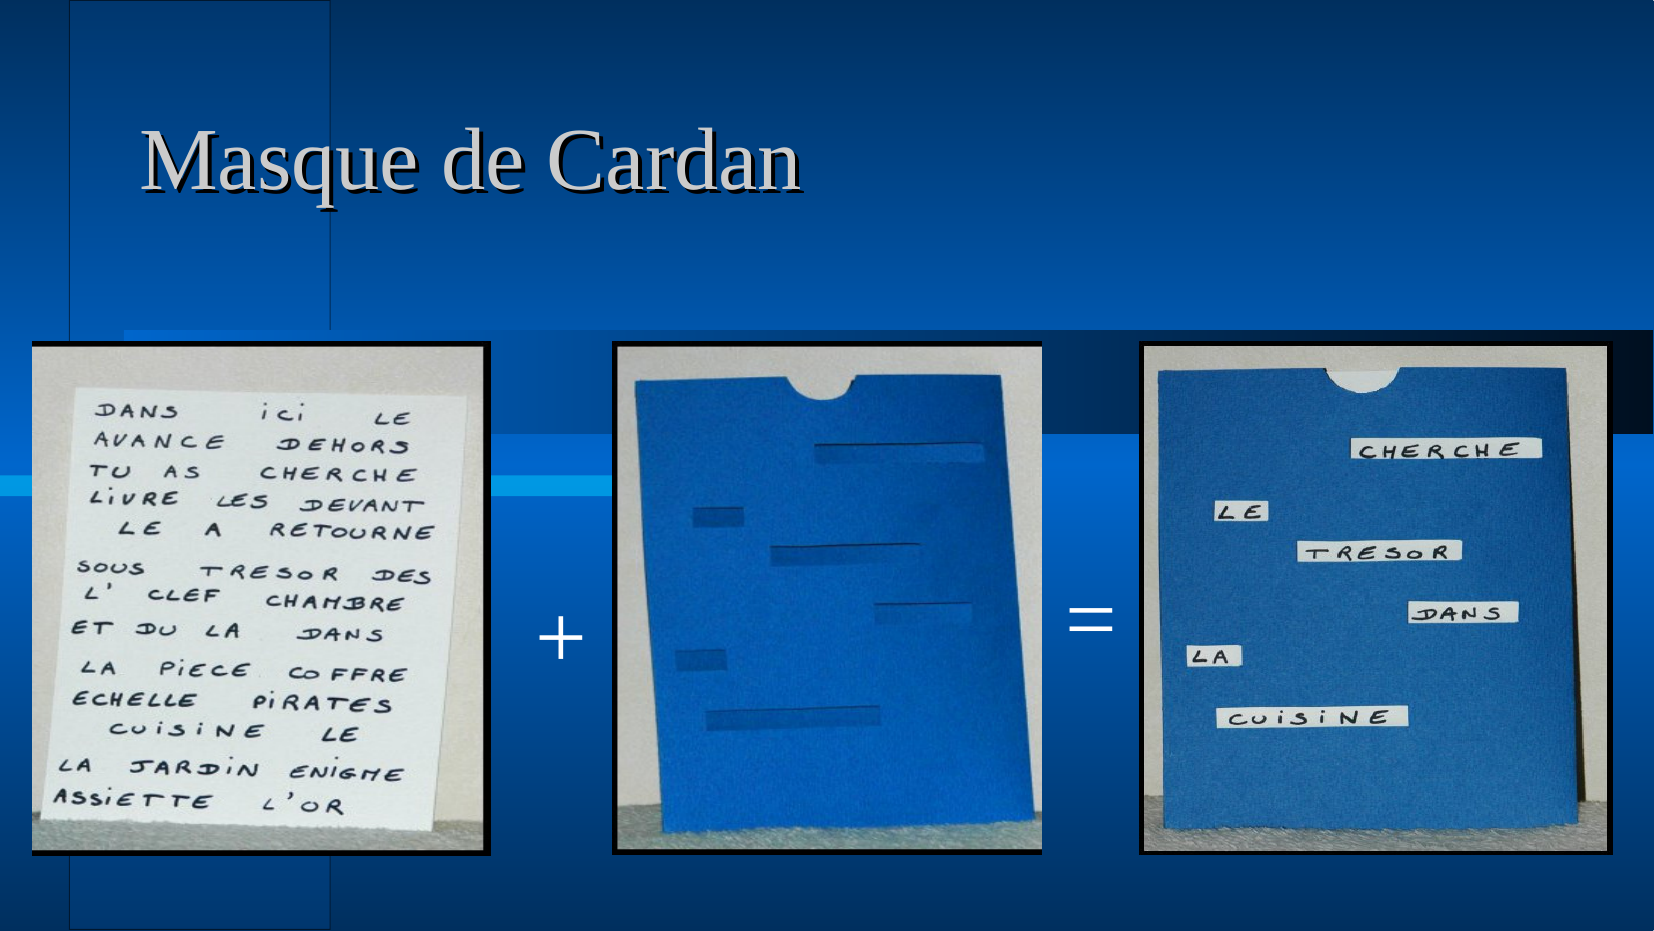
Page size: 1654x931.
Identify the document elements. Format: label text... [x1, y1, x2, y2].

text_box = [1050, 561, 1140, 678]
text_box + [520, 579, 611, 696]
picture [612, 341, 1042, 855]
picture [1139, 341, 1613, 855]
picture [32, 341, 491, 856]
title Masque de Cardan [124, 62, 1530, 258]
